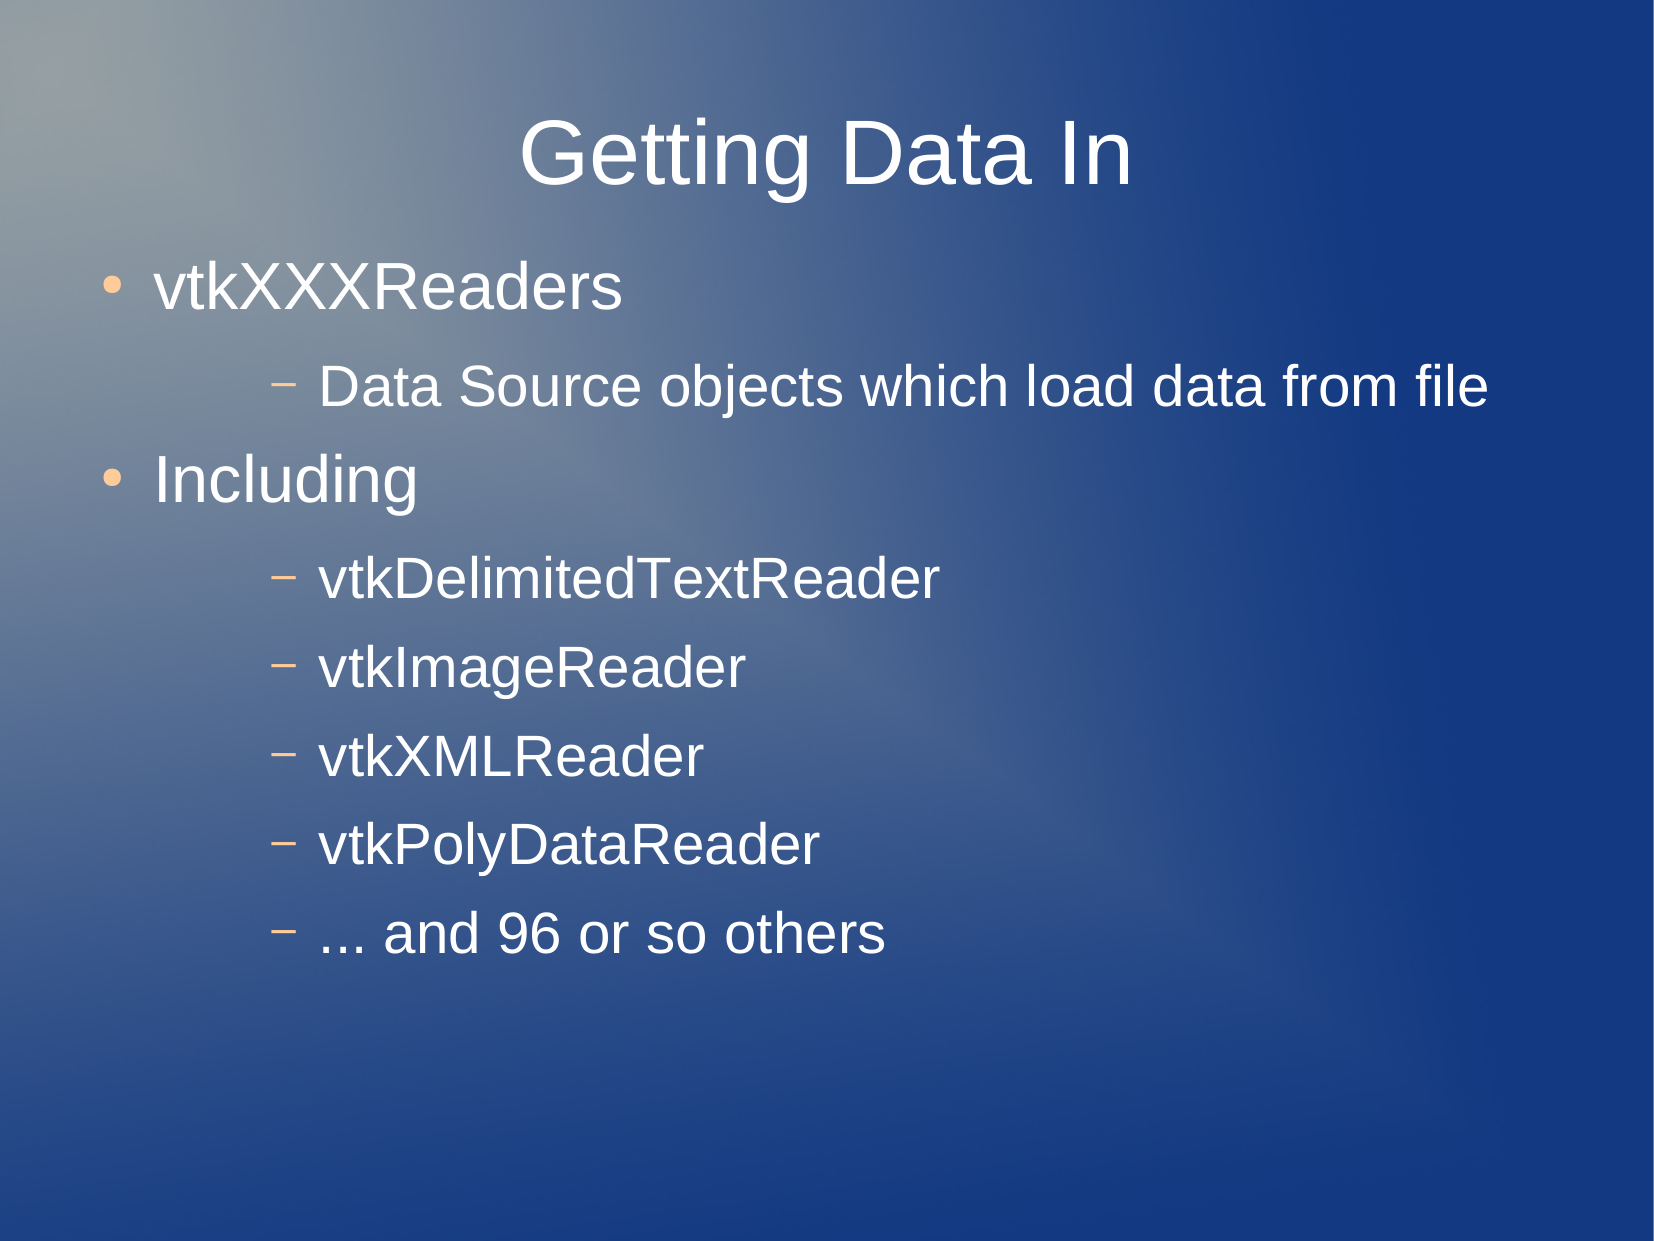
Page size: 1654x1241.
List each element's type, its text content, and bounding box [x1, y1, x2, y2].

title Getting Data In [82, 56, 1571, 249]
list vtkXXXReaders Data Source objects which load data from file Including vtkDelimitedTextReader vtkImageReader vtkXMLReader vtkPolyDataReader ... and 96 or so others [82, 249, 1571, 966]
picture [0, 0, 1654, 1241]
